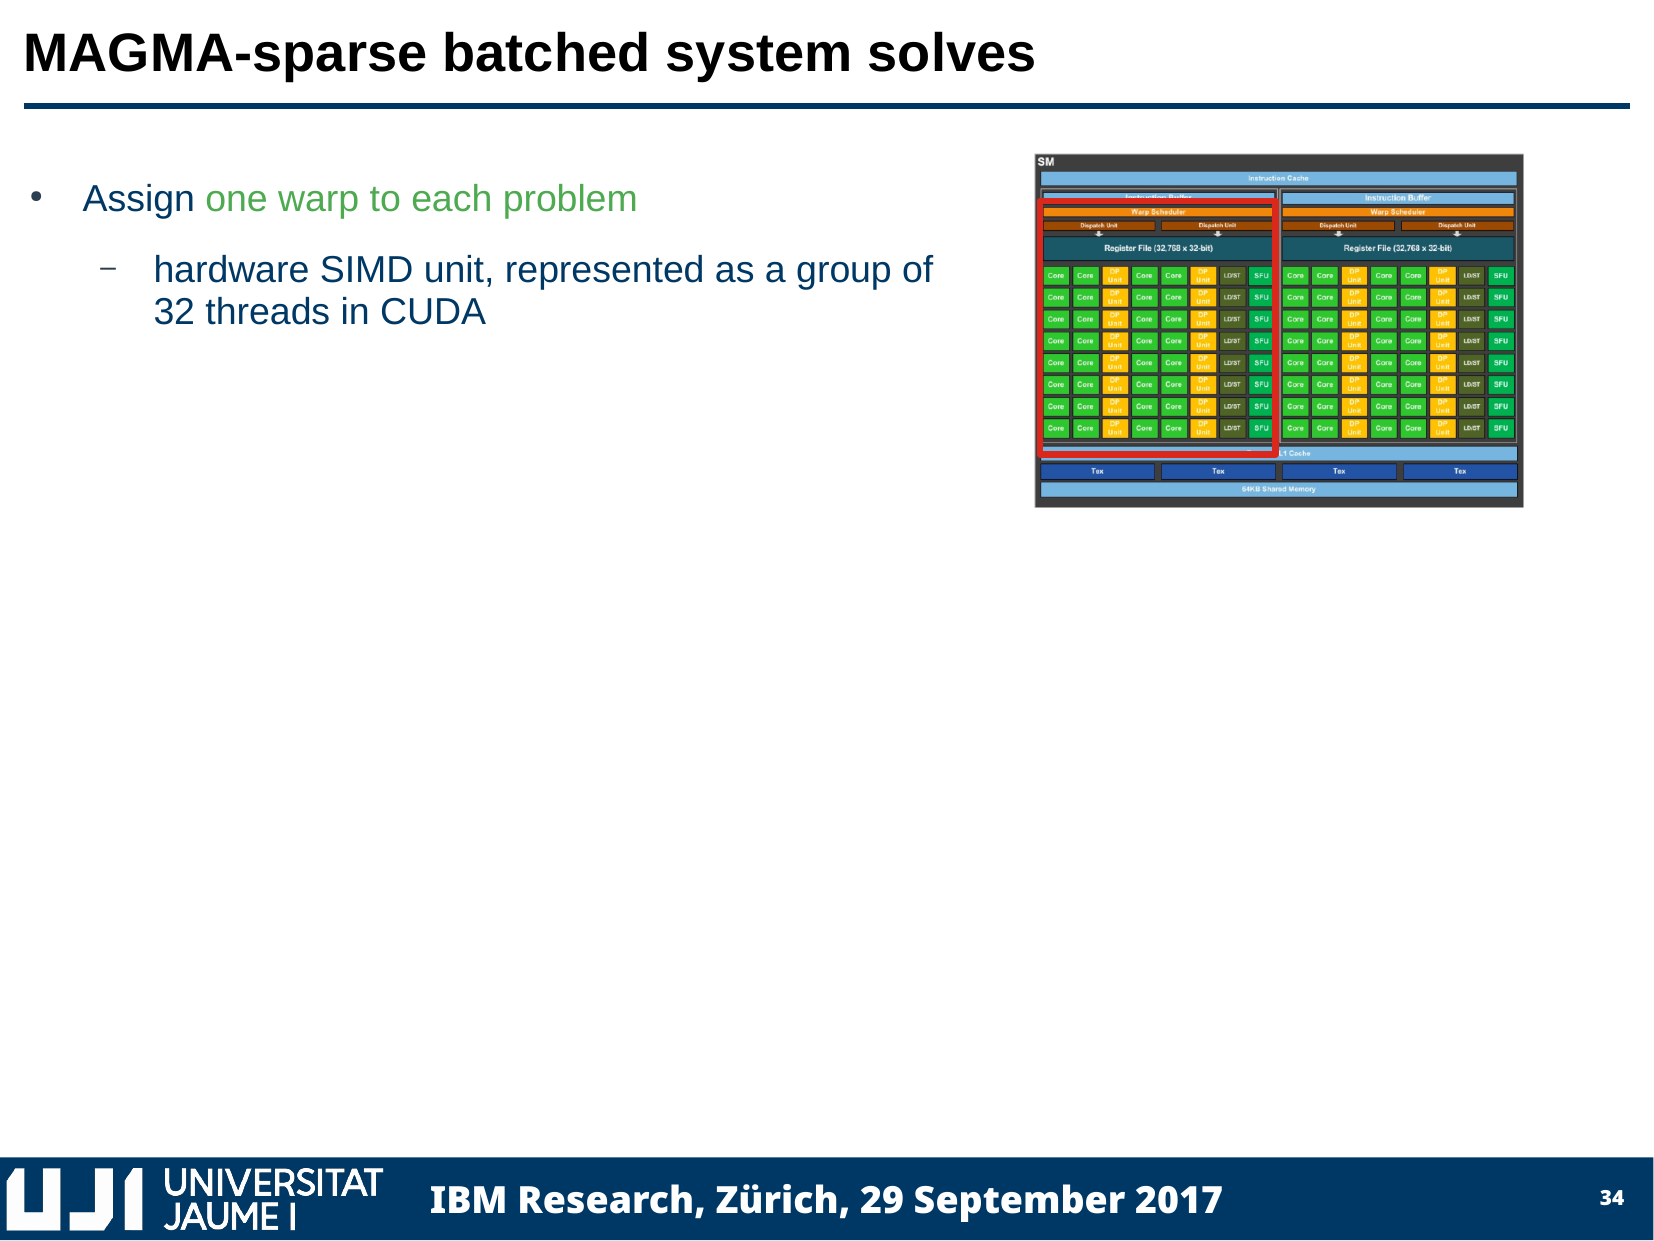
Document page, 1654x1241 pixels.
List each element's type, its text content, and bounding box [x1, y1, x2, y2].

picture [0, 1158, 390, 1241]
picture [1034, 153, 1524, 508]
list Assign one warp to each problem hardware SIMD unit, represented as a group of 32 threads in CUDA [11, 177, 945, 567]
title MAGMA-sparse batched system solves [23, 0, 1630, 107]
